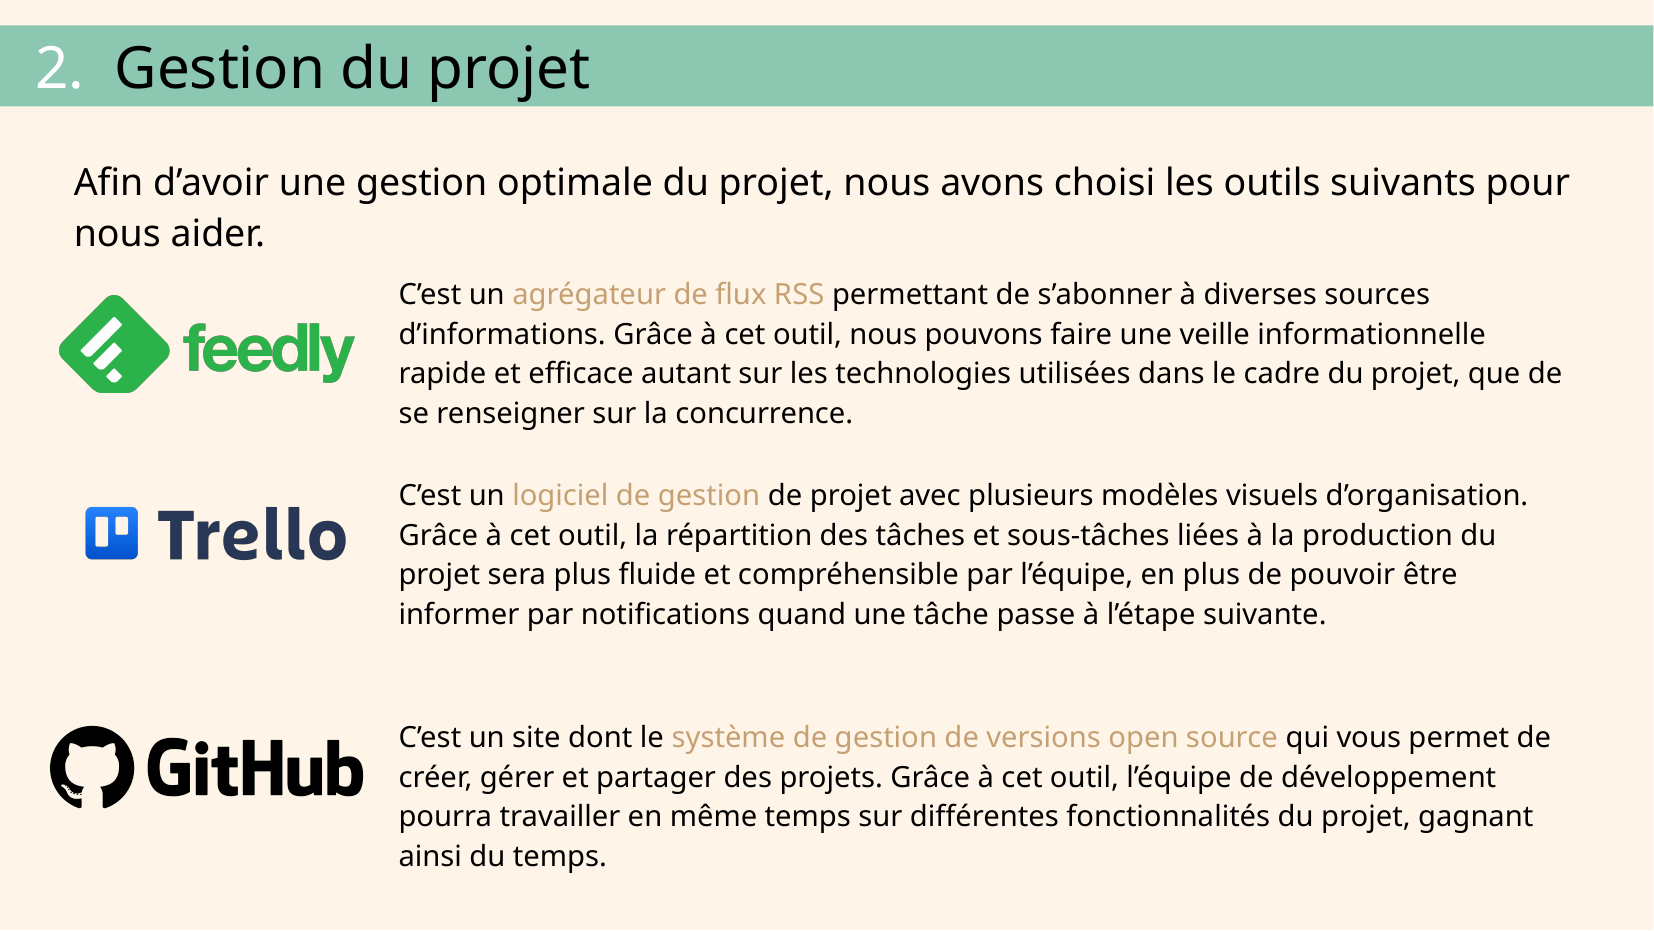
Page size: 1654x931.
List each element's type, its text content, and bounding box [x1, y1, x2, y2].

text_box C’est un logiciel de gestion de projet avec plusieurs modèles visuels d’organisation. Grâce à cet outil, la répartition des tâches et sous-tâches liées à la production du projet sera plus fluide et compréhensible par l’équipe, en plus de pouvoir être informer par notifications quand une tâche passe à l’étape suivante. [383, 466, 1595, 653]
text_box C’est un site dont le système de gestion de versions open source qui vous permet de créer, gérer et partager des projets. Grâce à cet outil, l’équipe de développement pourra travailler en même temps sur différentes fonctionnalités du projet, gagnant ainsi du temps. [383, 708, 1595, 861]
picture [47, 677, 366, 857]
title 2. Gestion du projet [0, 25, 1654, 107]
picture [59, 295, 355, 393]
text_box C’est un agrégateur de flux RSS permettant de s’abonner à diverses sources d’informations. Grâce à cet outil, nous pouvons faire une veille informationnelle rapide et efficace autant sur les technologies utilisées dans le cadre du projet, que de se renseigner sur la concurrence. [383, 265, 1595, 418]
picture [53, 438, 378, 629]
text_box Afin d’avoir une gestion optimale du projet, nous avons choisi les outils suivants pour nous aider. [59, 147, 1595, 253]
